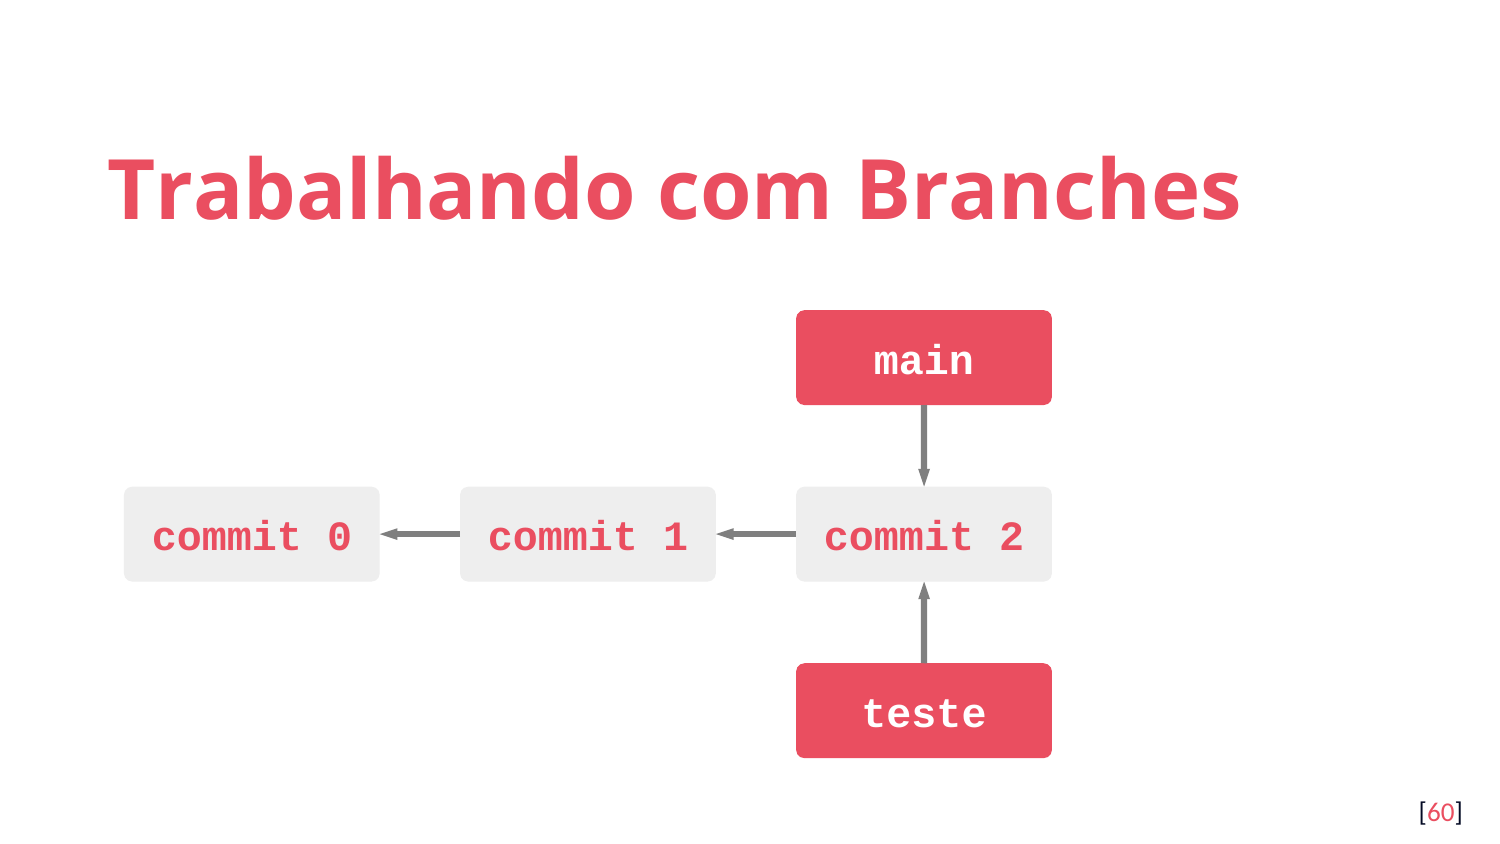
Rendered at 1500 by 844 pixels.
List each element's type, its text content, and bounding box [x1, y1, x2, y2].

text_box Trabalhando com Branches [92, 106, 1322, 245]
slide_number [60] [1403, 779, 1494, 844]
text_box commit 2 [796, 486, 1052, 582]
text_box teste [796, 663, 1052, 759]
text_box main [796, 310, 1052, 406]
text_box commit 1 [460, 486, 716, 582]
text_box commit 0 [123, 486, 380, 582]
